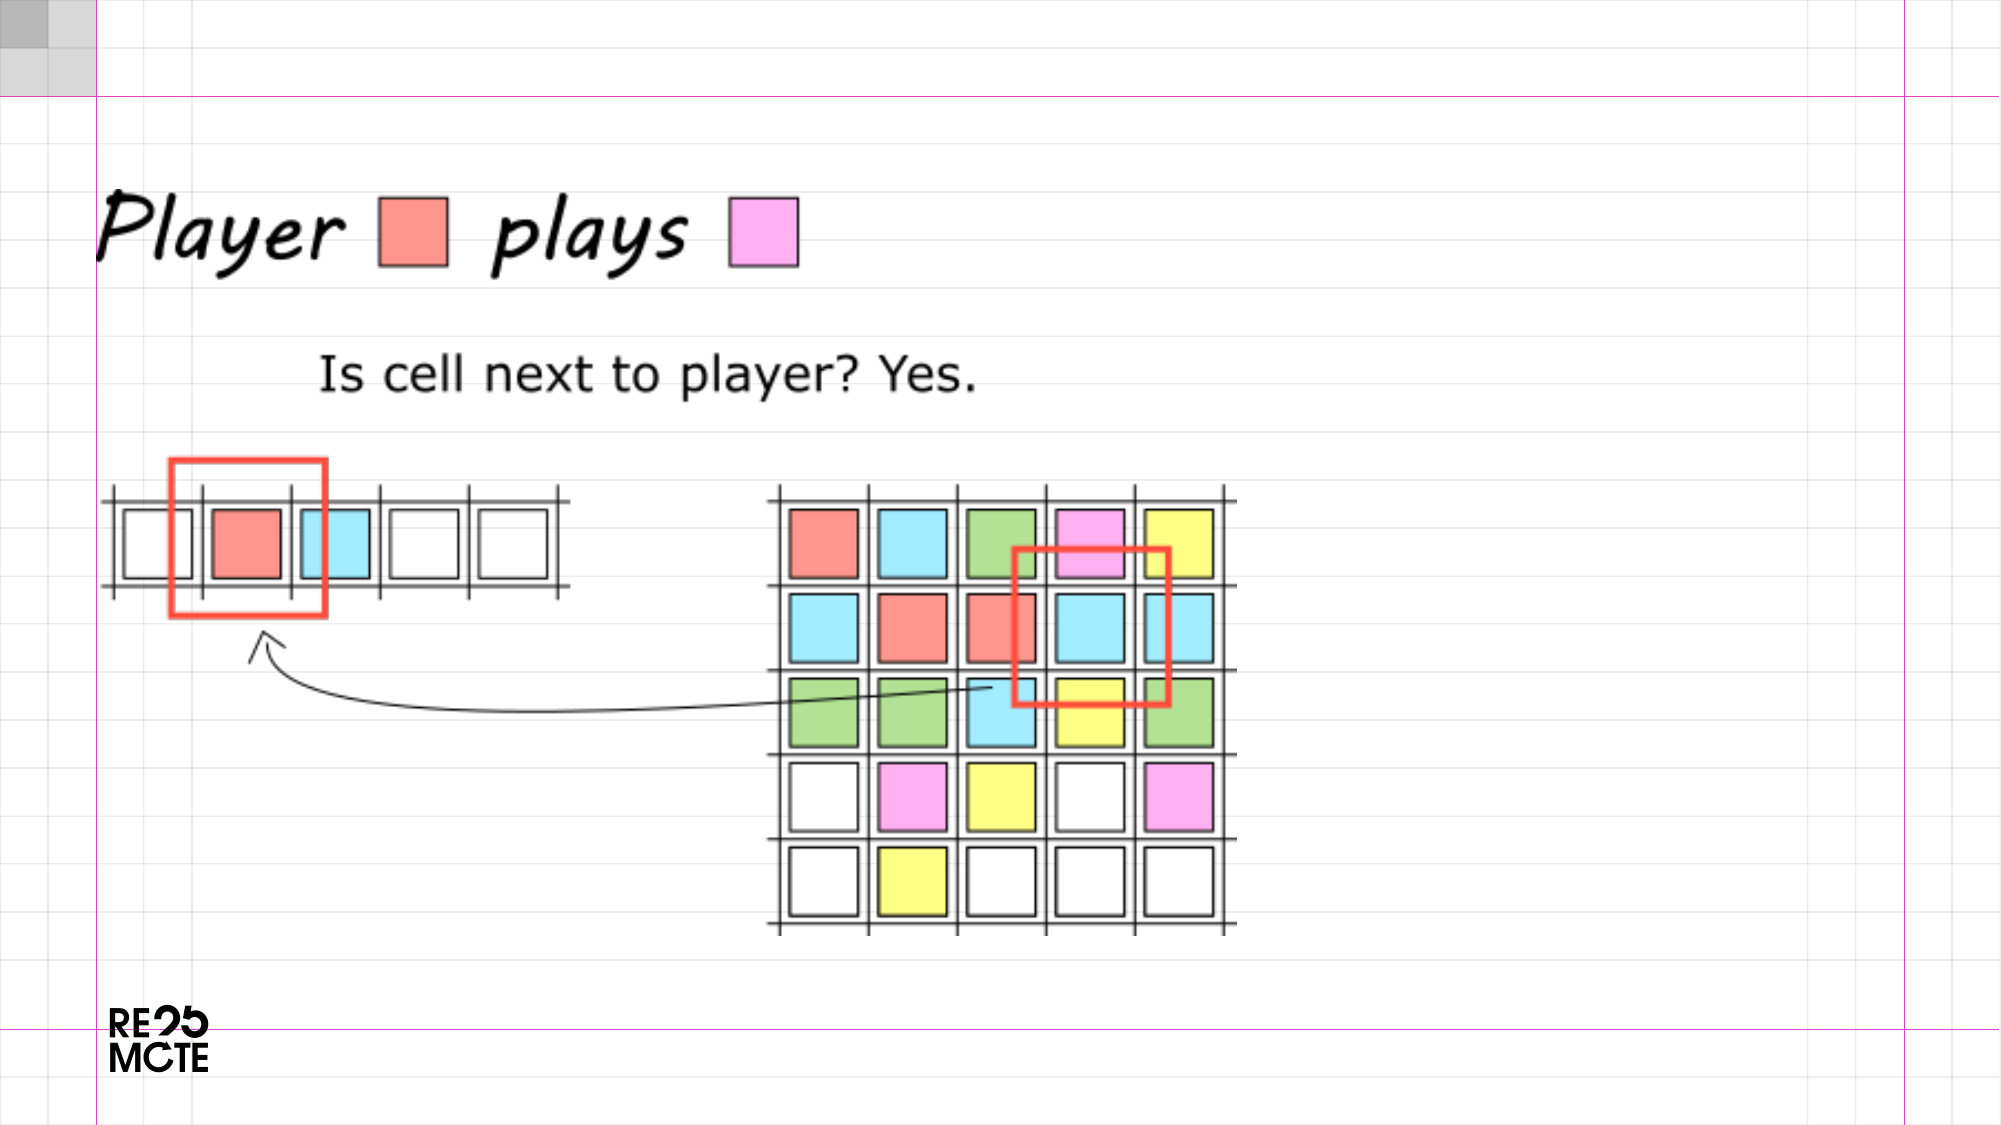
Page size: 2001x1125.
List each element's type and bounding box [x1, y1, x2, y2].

picture [96, 189, 1237, 936]
